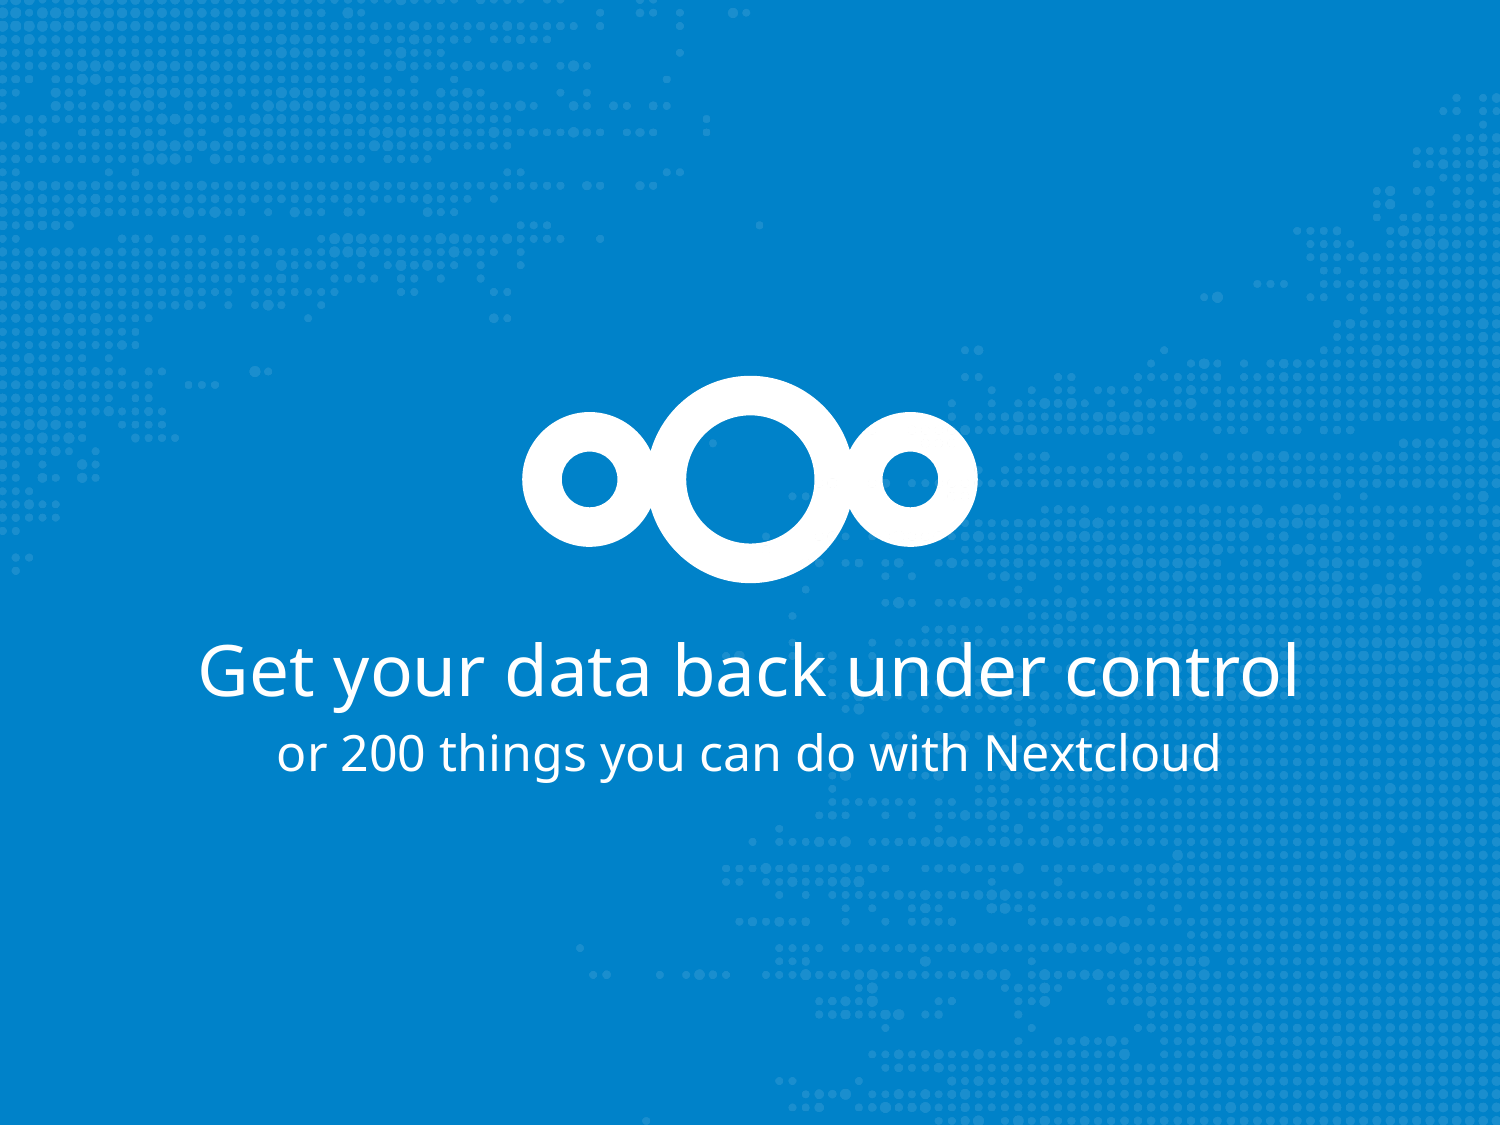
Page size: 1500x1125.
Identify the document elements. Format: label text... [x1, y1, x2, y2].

title Get your data back under control or 200 things you can do with Nextcloud [74, 606, 1425, 801]
